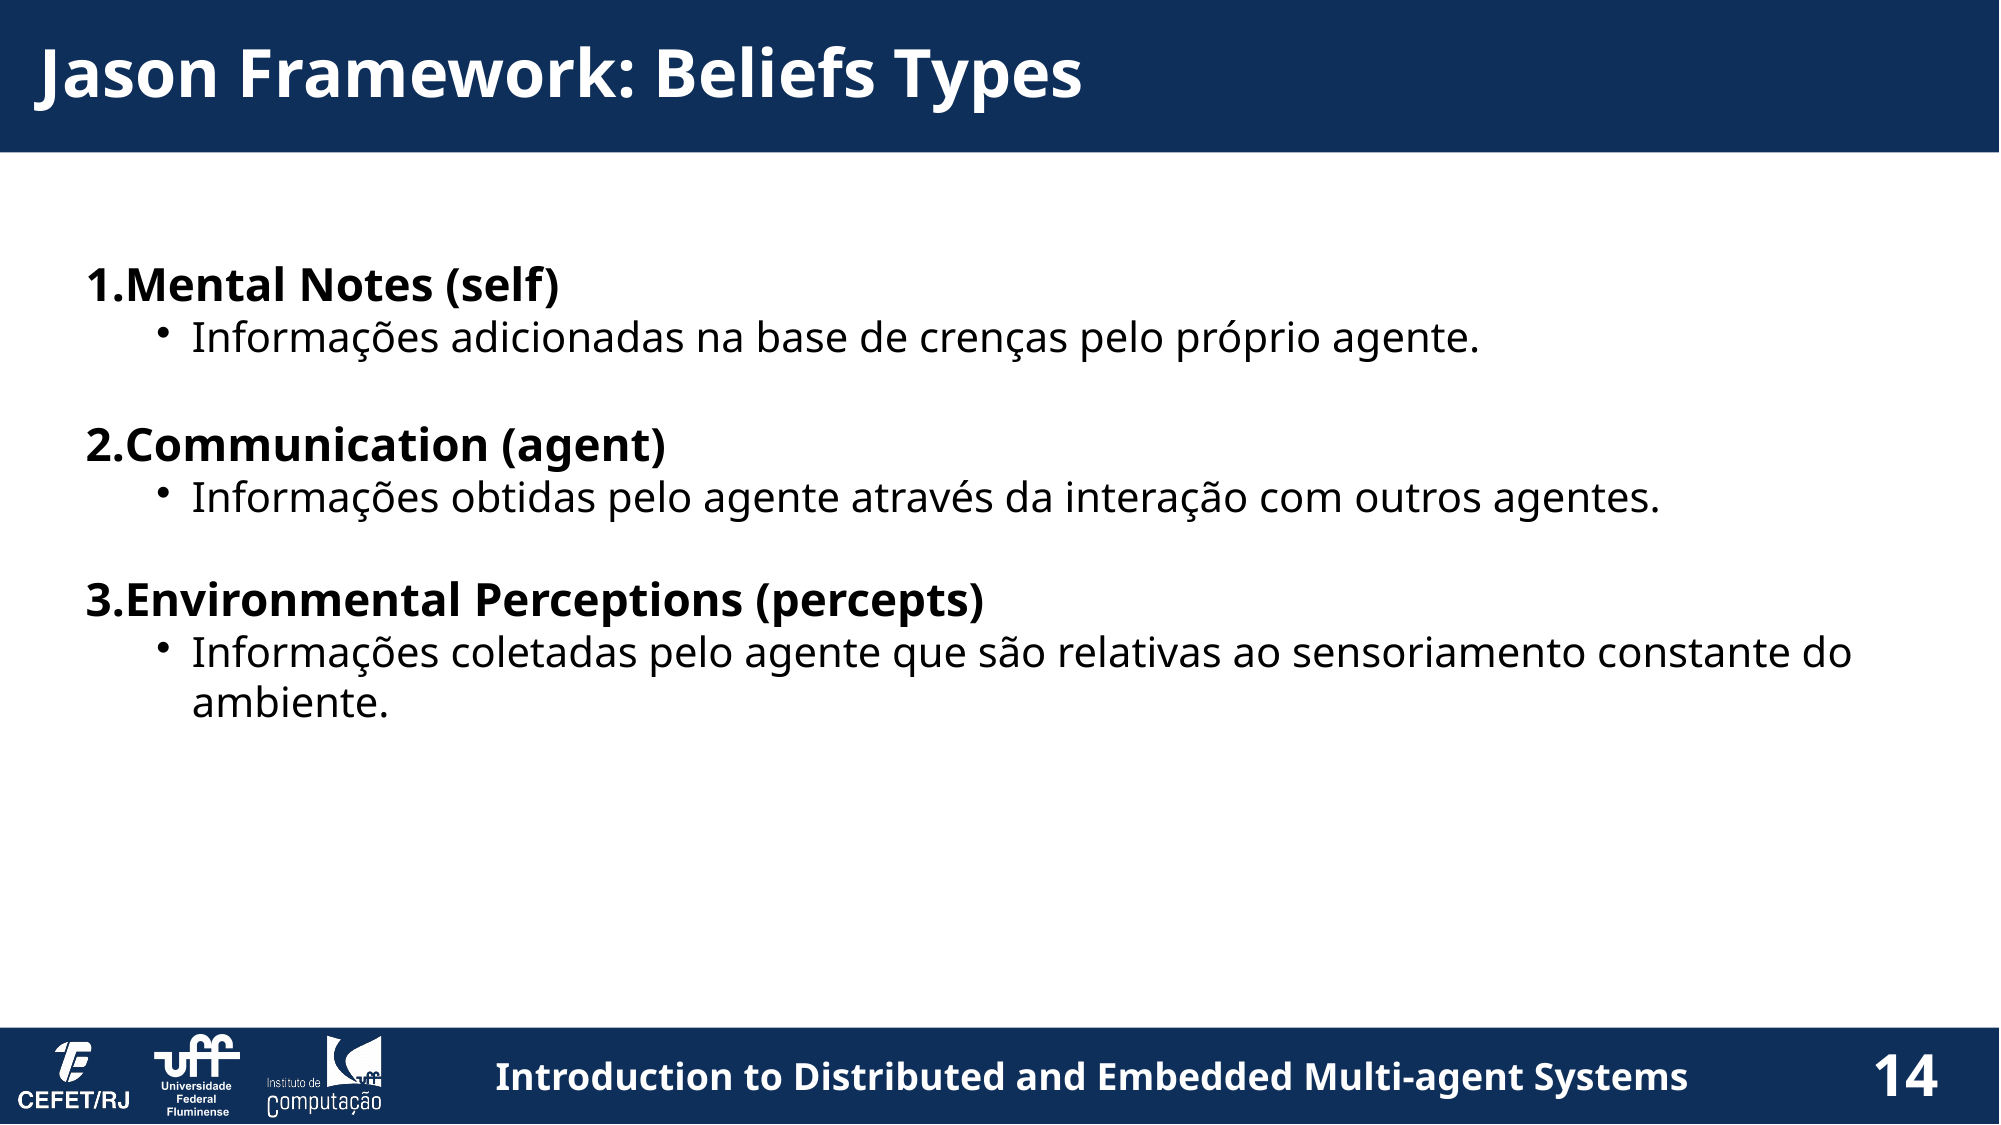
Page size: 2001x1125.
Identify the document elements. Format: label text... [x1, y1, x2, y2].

picture [265, 1033, 383, 1118]
text_box Mental Notes (self) Informações adicionadas na base de crenças pelo próprio agente. Communication (agent) Informações obtidas pelo agente através da interação com outros agentes. Environmental Perceptions (percepts) Informações coletadas pelo agente que são relativas ao sensoriamento constante do ambiente. [70, 247, 1929, 783]
text_box Jason Framework: Beliefs Types [25, 23, 1999, 119]
picture [153, 1033, 241, 1121]
picture [18, 1021, 129, 1125]
